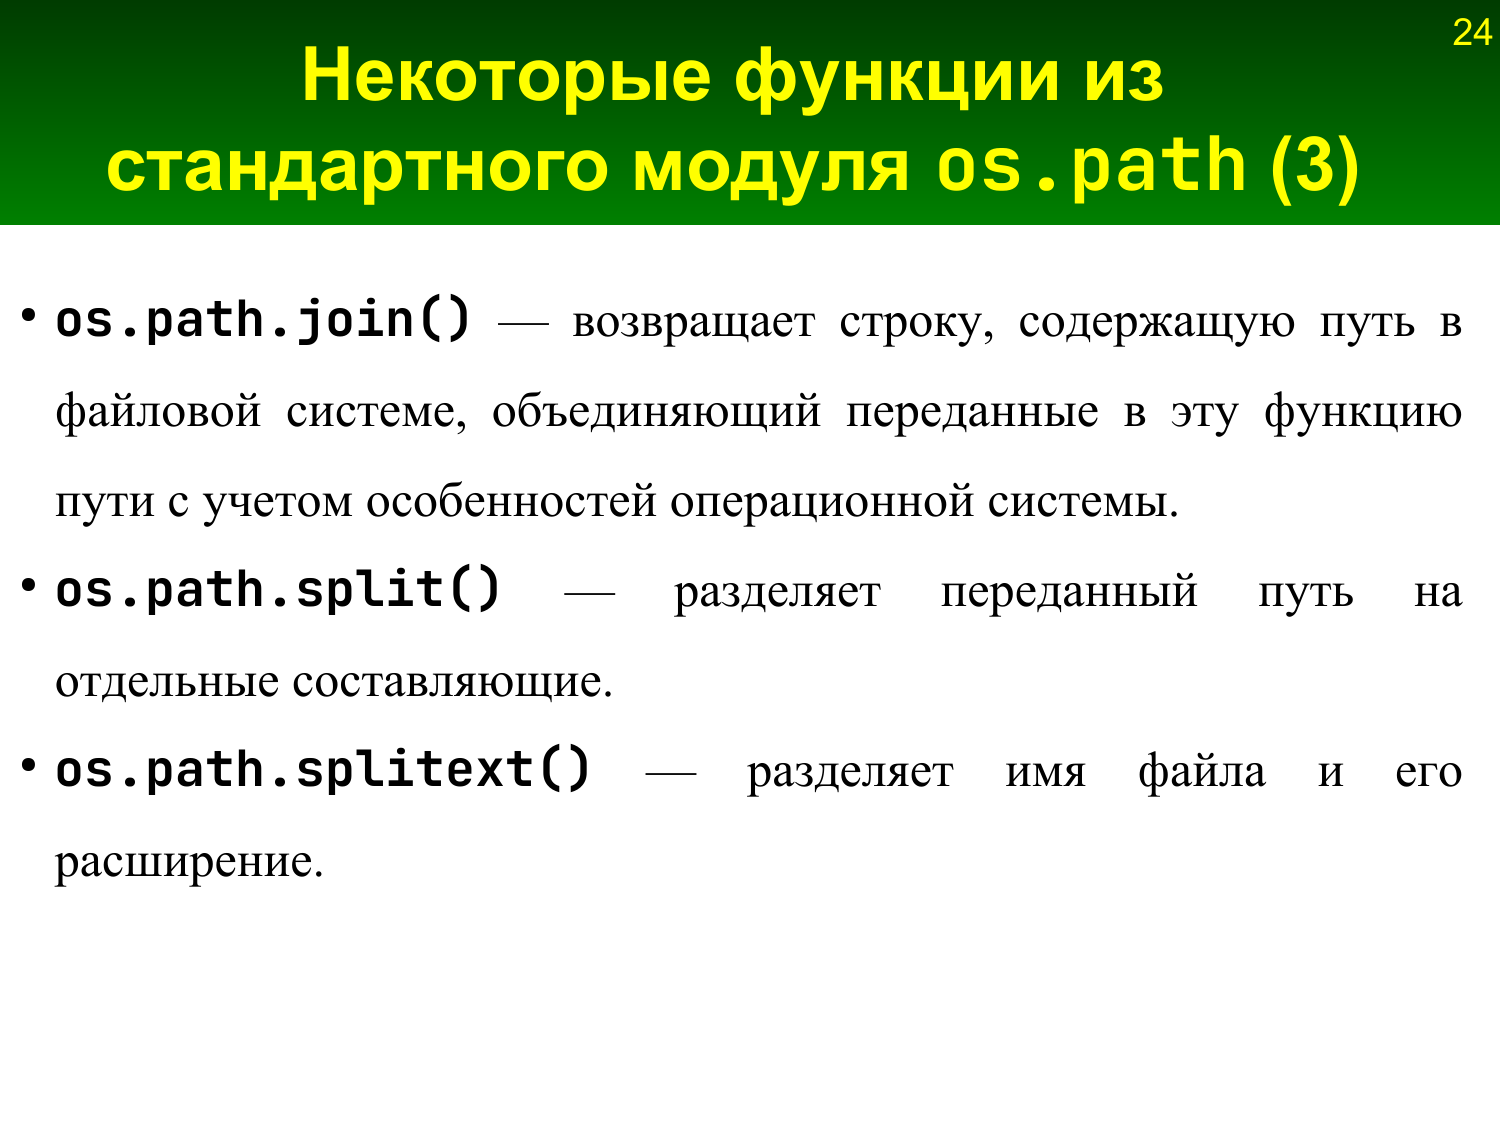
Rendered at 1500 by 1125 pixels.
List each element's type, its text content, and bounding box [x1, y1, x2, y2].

title Некоторые функции из стандартного модуля os.path (3) [35, 17, 1432, 213]
text_box os.path.join() — возвращает строку, содержащую путь в файловой системе, объединяющий переданные в эту функцию пути с учетом особенностей операционной системы. os.path.split() — разделяет переданный путь на отдельные составляющие. os.path.splitext() — разделяет имя файла и его расширение. [19, 248, 1478, 1034]
